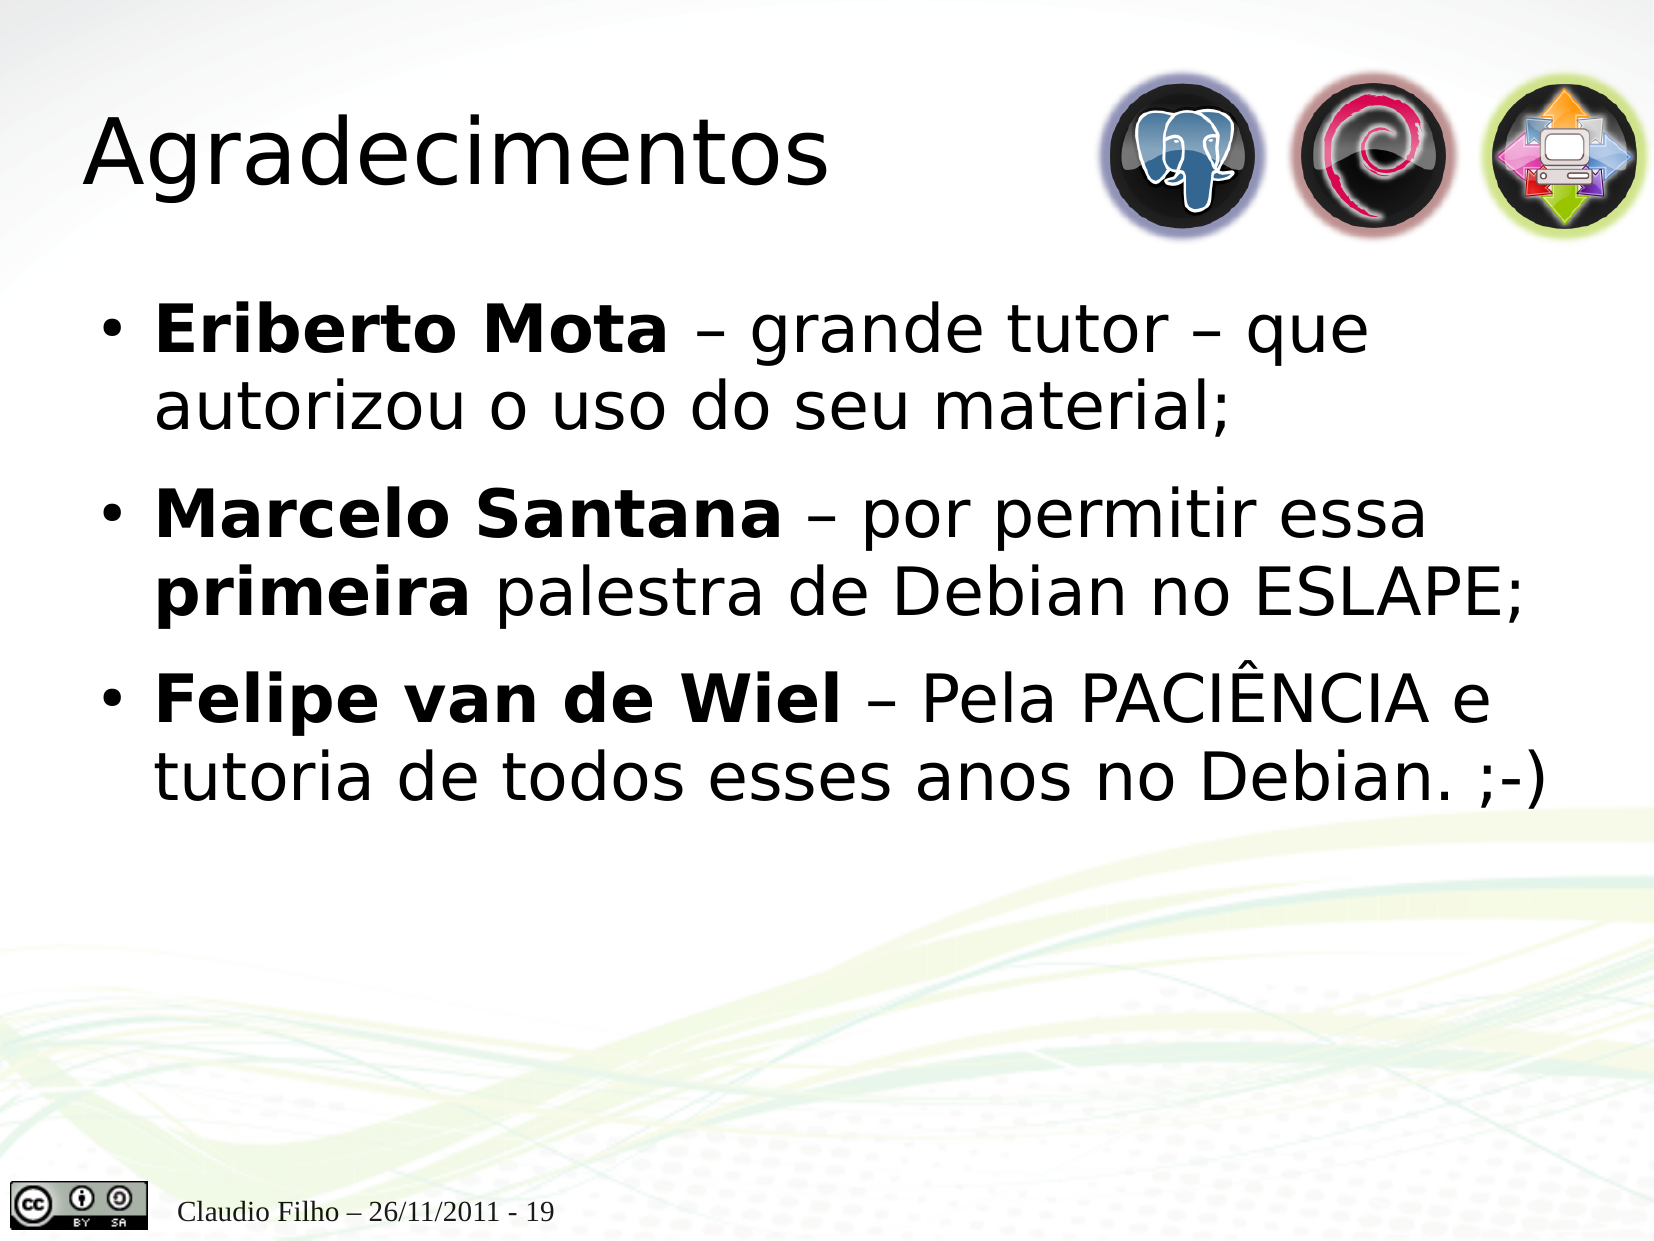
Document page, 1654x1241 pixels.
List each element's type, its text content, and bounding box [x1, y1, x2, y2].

list Eriberto Mota – grande tutor – que autorizou o uso do seu material; Marcelo Santana – por permitir essa primeira palestra de Debian no ESLAPE; Felipe van de Wiel – Pela PACIÊNCIA e tutoria de todos esses anos no Debian. ;-) [82, 290, 1571, 1109]
picture [0, 0, 1654, 325]
picture [10, 1181, 148, 1230]
title Agradecimentos [82, 49, 1093, 257]
